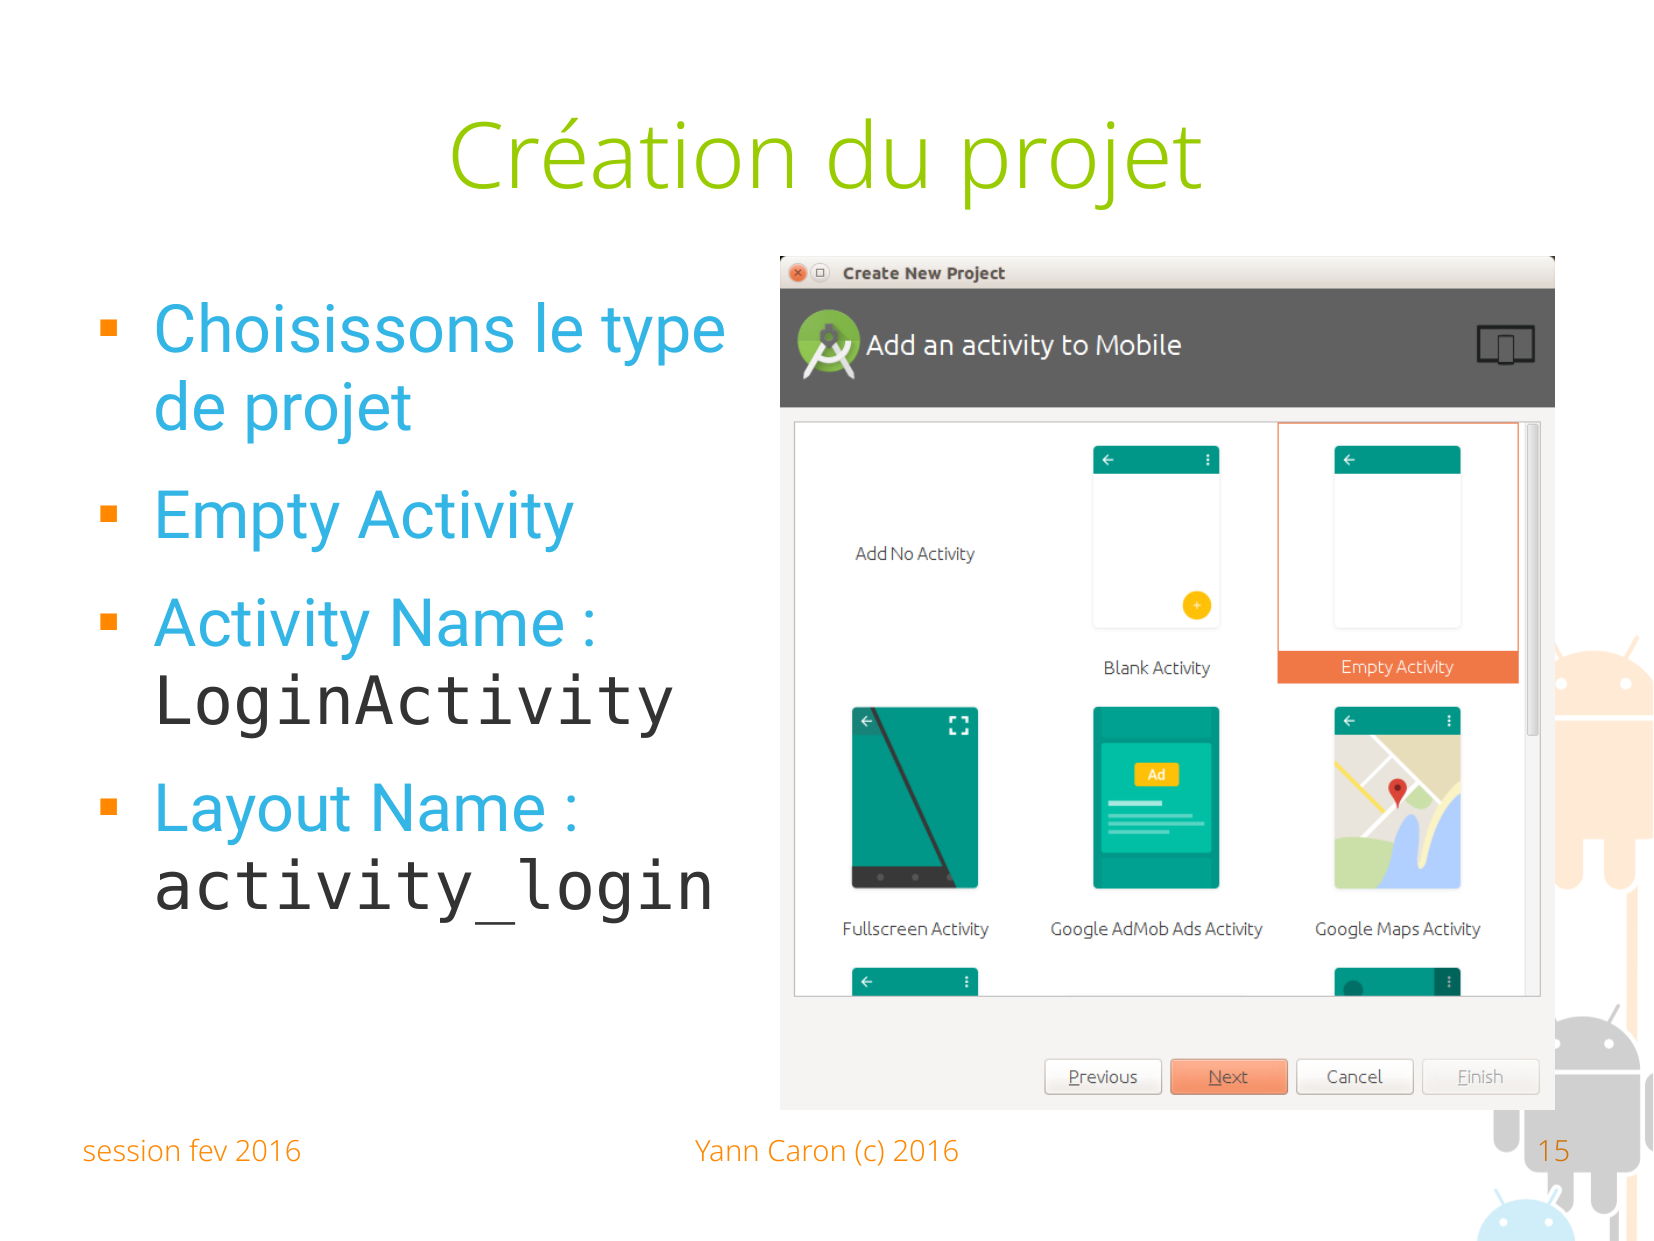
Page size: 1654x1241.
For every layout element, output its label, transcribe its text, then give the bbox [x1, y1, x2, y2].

title Création du projet [82, 49, 1571, 257]
picture [240, 256, 1654, 1241]
list Choisissons le type de projet Empty Activity Activity Name : LoginActivity Layout Name : activity_login [82, 290, 751, 1010]
